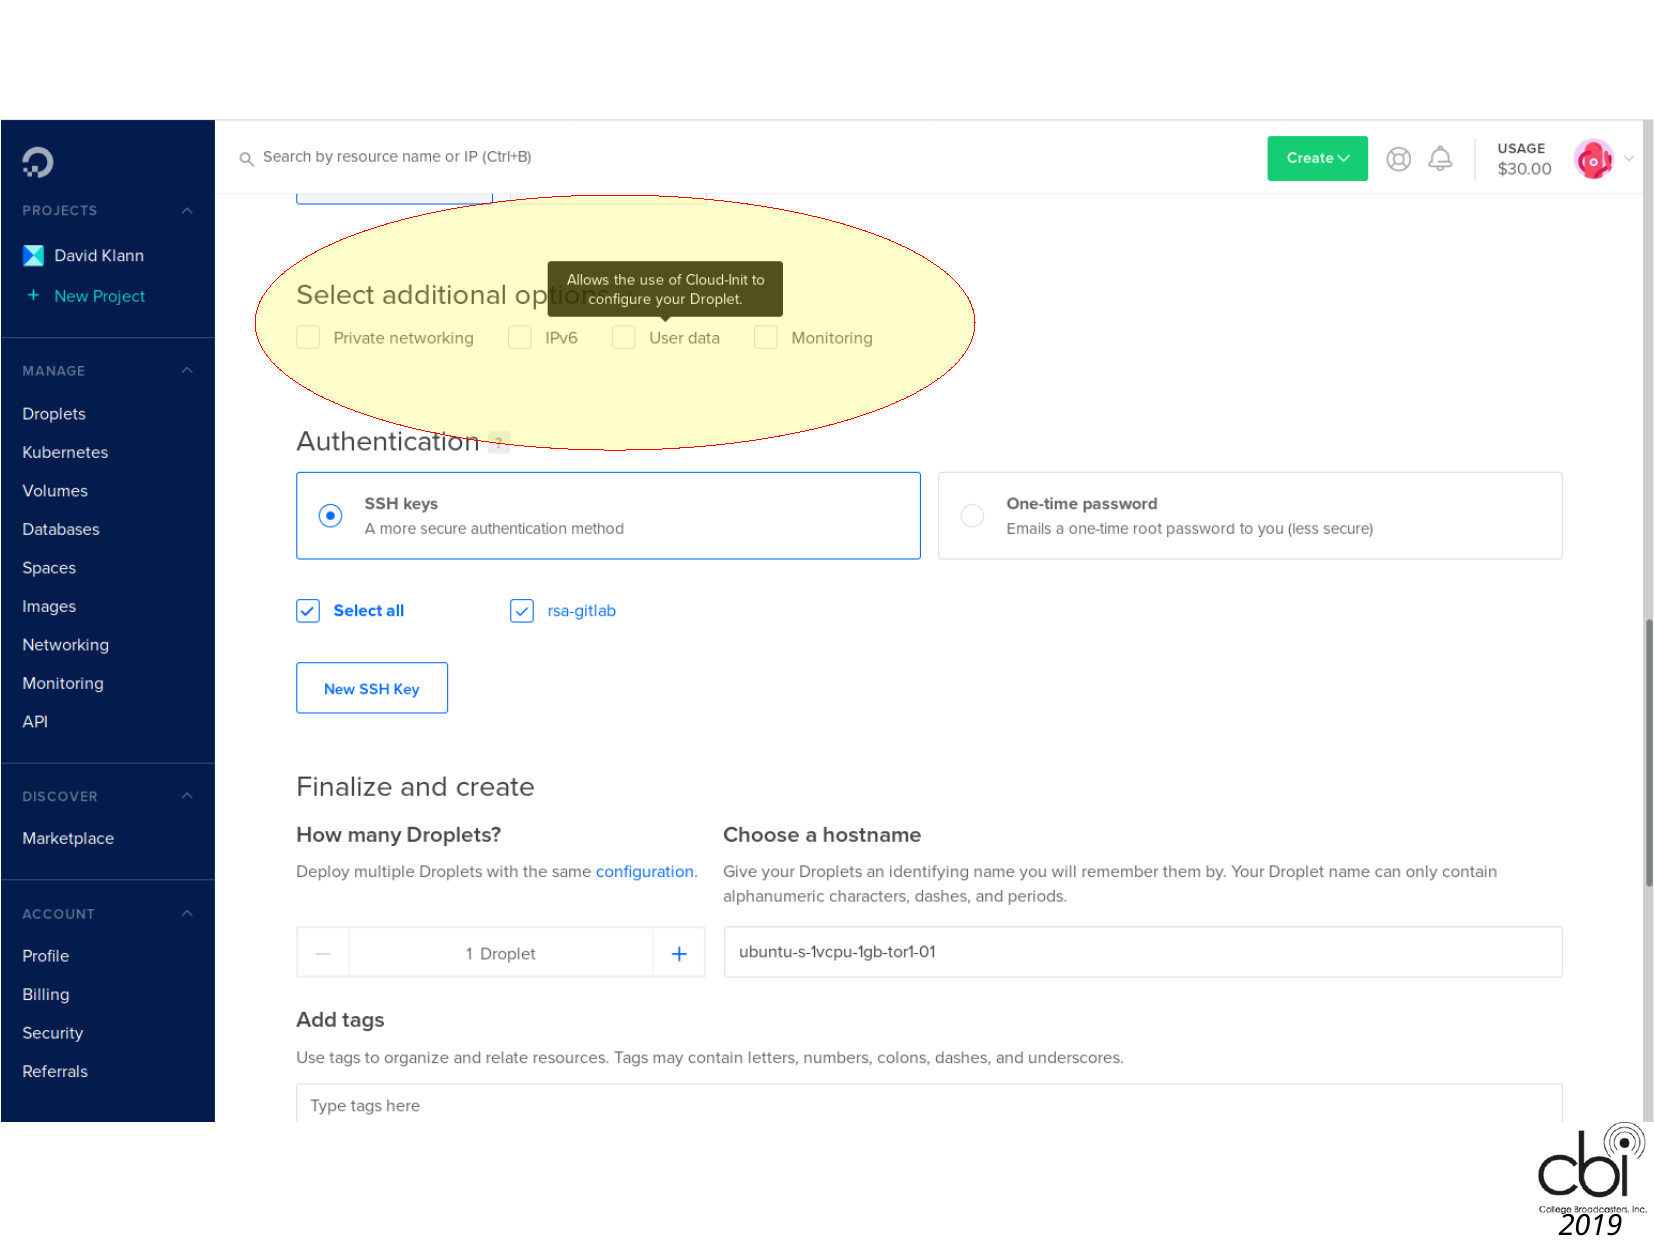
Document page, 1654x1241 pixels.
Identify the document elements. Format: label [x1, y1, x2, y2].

picture [1, 119, 1654, 1216]
text_box [255, 195, 976, 451]
